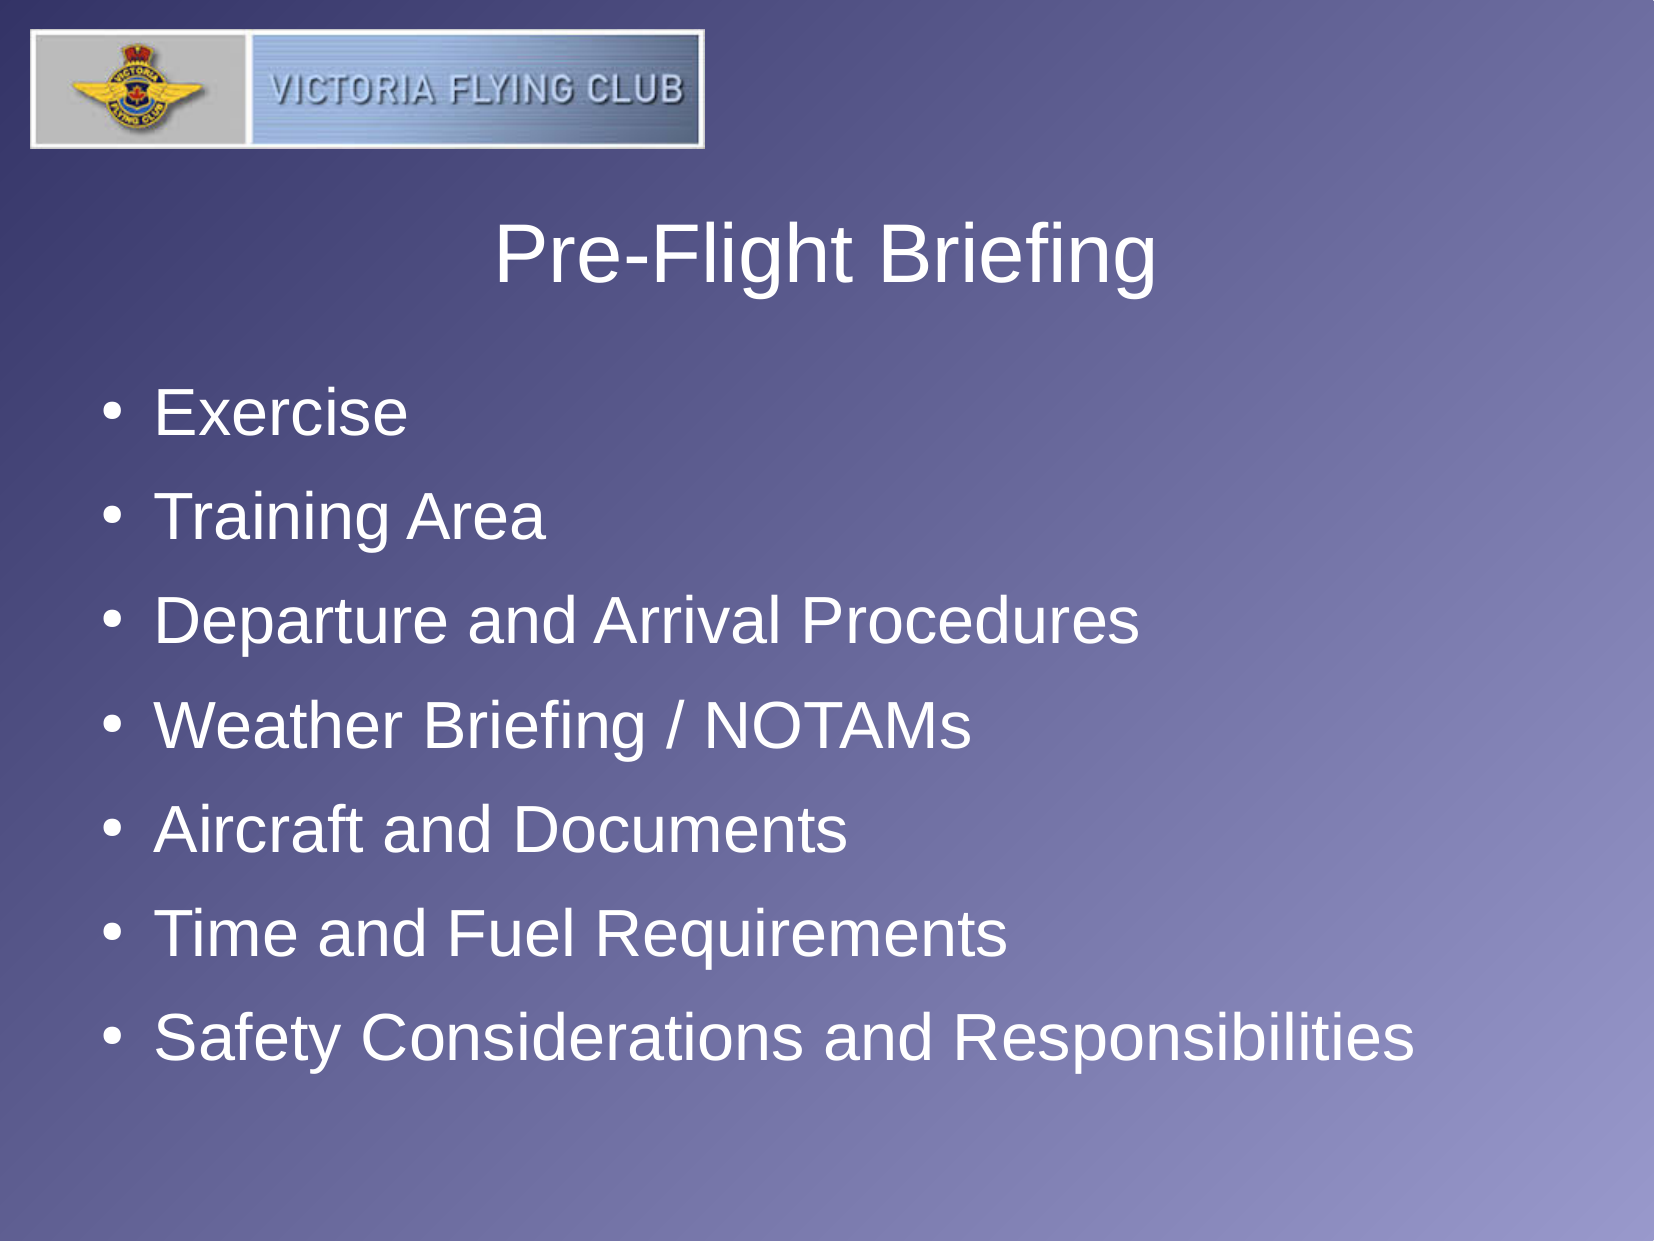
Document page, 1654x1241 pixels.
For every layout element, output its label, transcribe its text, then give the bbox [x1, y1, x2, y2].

picture [30, 29, 705, 149]
list Exercise Training Area Departure and Arrival Procedures Weather Briefing / NOTAMs Aircraft and Documents Time and Fuel Requirements Safety Considerations and Responsibilities [82, 374, 1571, 1095]
title Pre-Flight Briefing [82, 149, 1571, 357]
